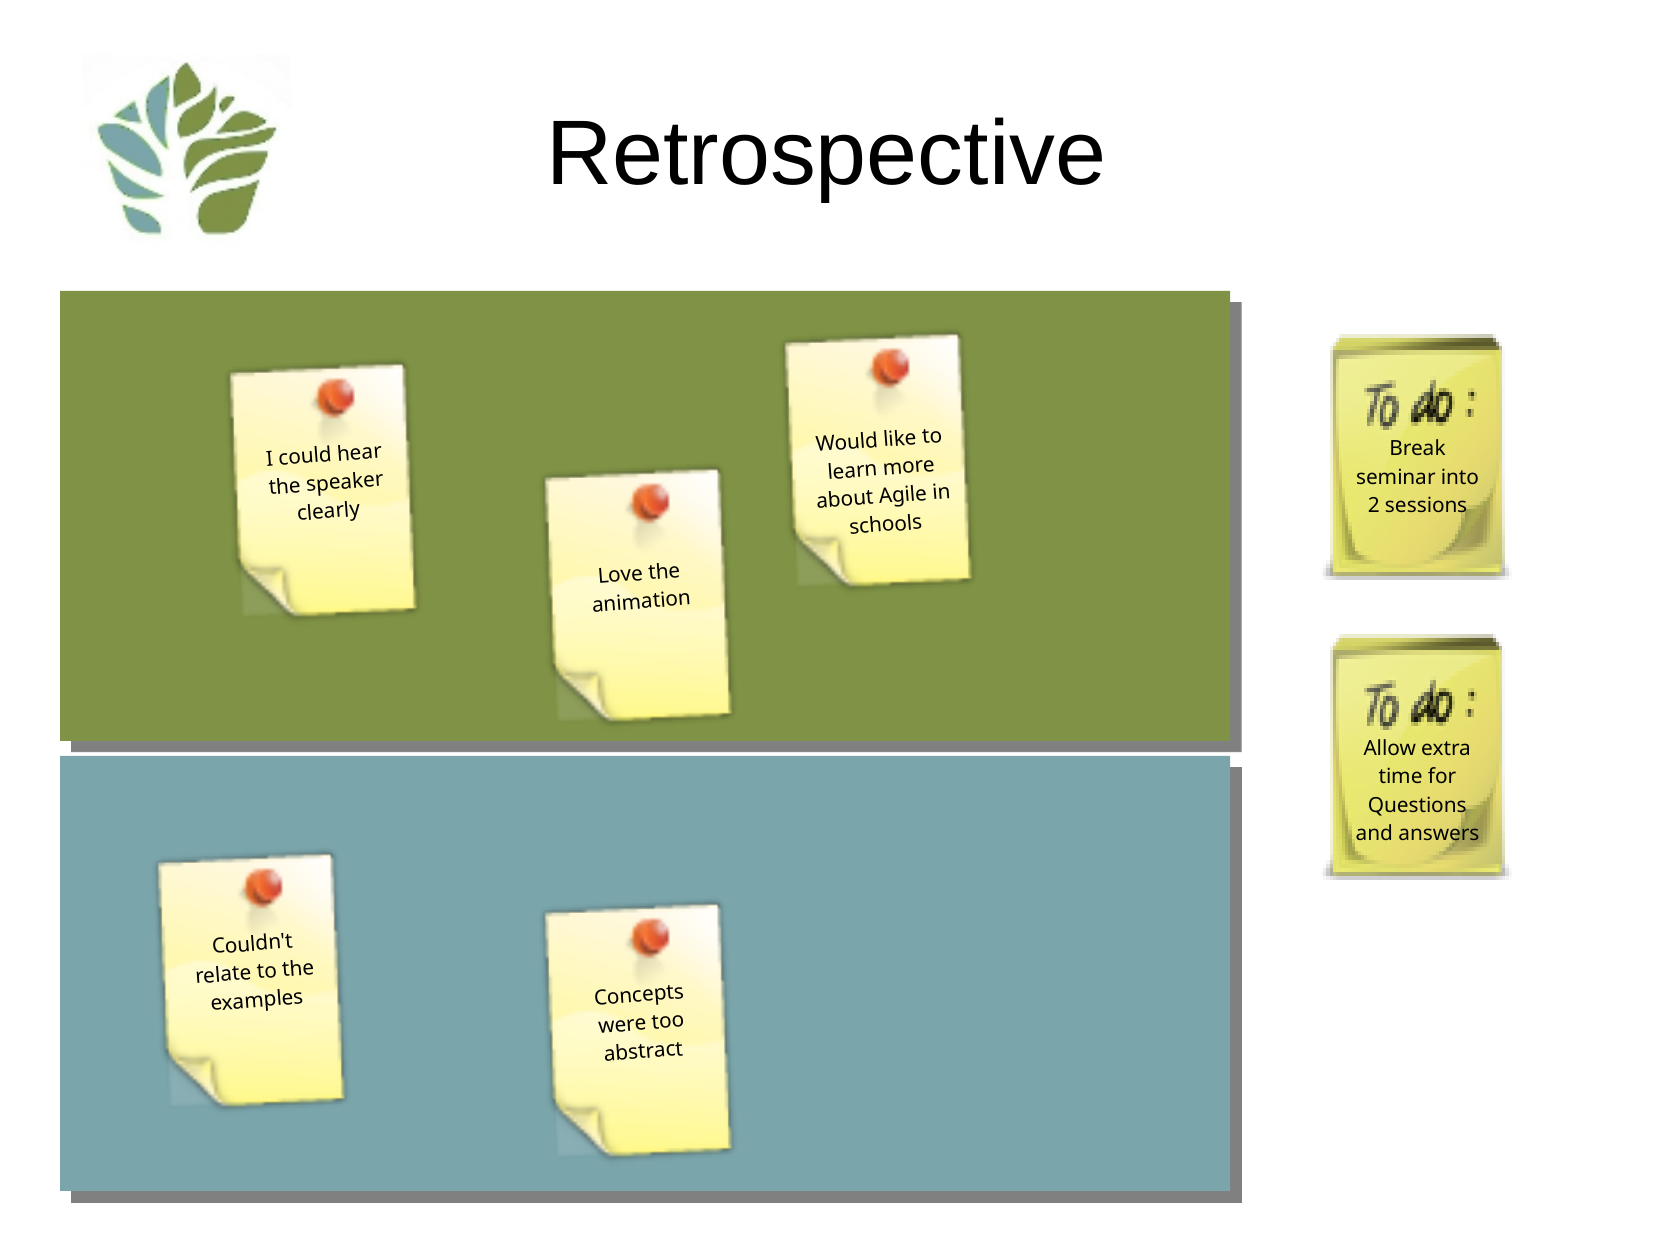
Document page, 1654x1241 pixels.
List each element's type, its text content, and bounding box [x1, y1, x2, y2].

text_box [60, 290, 1231, 741]
text_box Love the animation [555, 544, 732, 711]
title Retrospective [291, 49, 1571, 257]
picture [510, 320, 1006, 732]
text_box Couldn't relate to the examples [168, 914, 346, 1082]
text_box Would like to learn more about Agile in schools [795, 410, 972, 578]
picture [195, 350, 451, 627]
picture [82, 49, 291, 258]
text_box Concepts were too abstract [555, 965, 732, 1133]
text_box I could hear the speaker clearly [240, 425, 417, 593]
text_box Allow extra time for Questions and answers [1334, 725, 1501, 881]
picture [123, 840, 379, 1116]
picture [510, 890, 766, 1167]
text_box [60, 755, 1231, 1191]
picture [1305, 305, 1531, 906]
text_box Break seminar into 2 sessions [1335, 425, 1501, 581]
